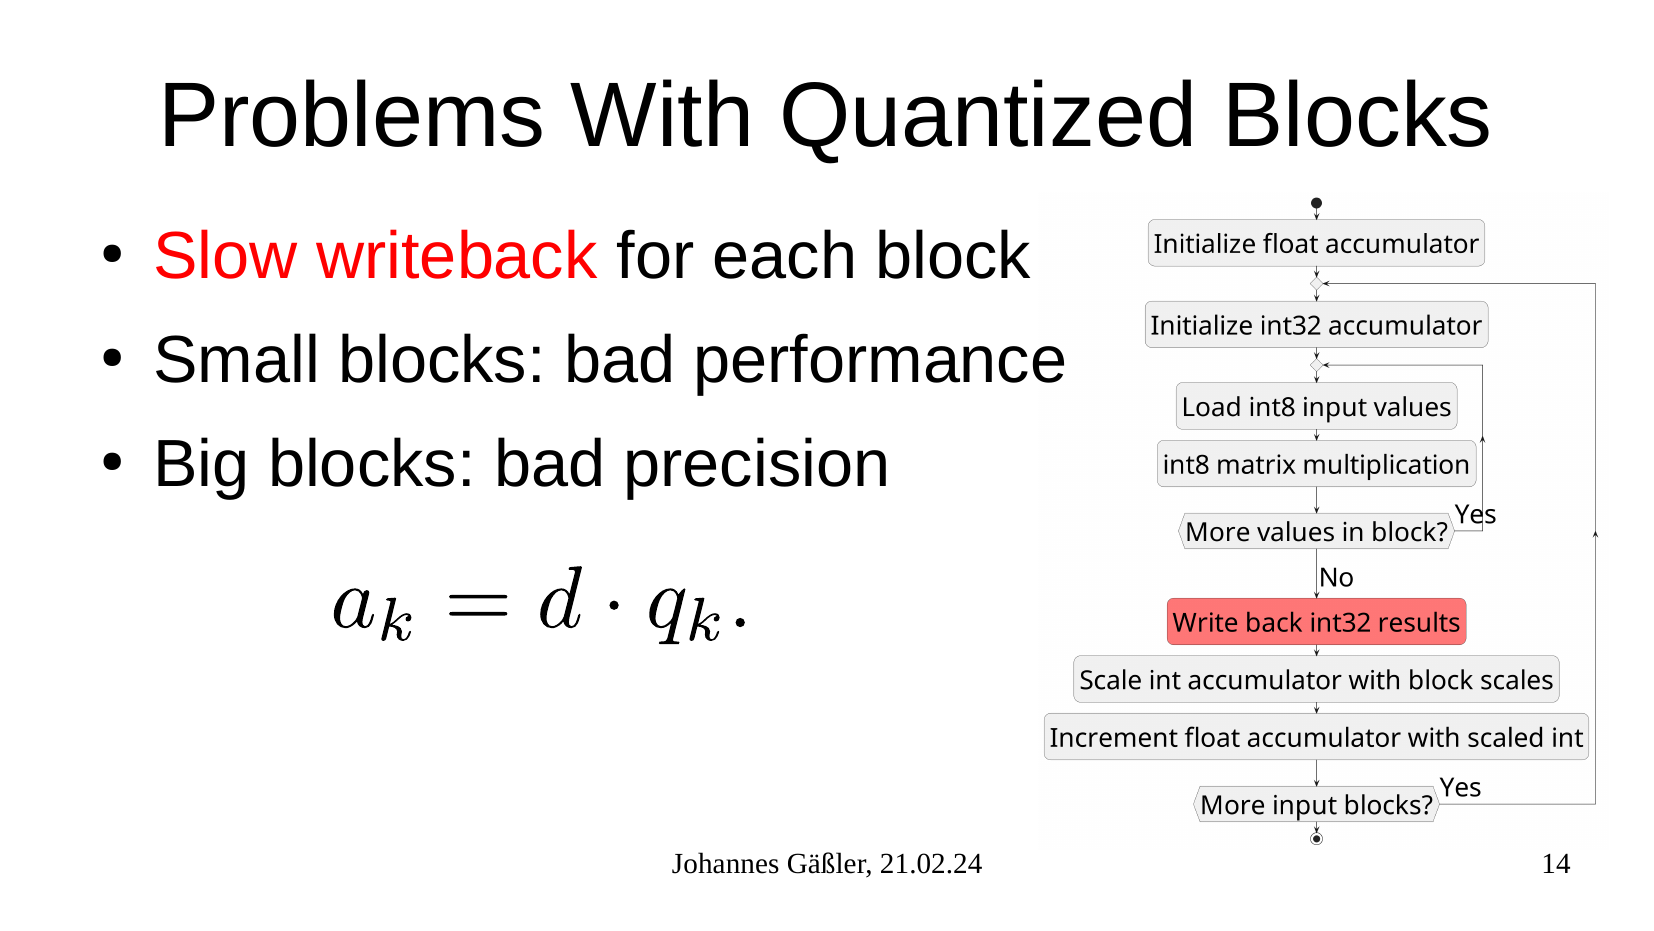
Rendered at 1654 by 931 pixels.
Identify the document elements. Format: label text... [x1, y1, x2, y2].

list Slow writeback for each block Small blocks: bad performance Big blocks: bad precision [82, 217, 1571, 758]
picture [1038, 192, 1609, 850]
title Problems With Quantized Blocks [82, 37, 1571, 193]
picture [333, 566, 745, 645]
